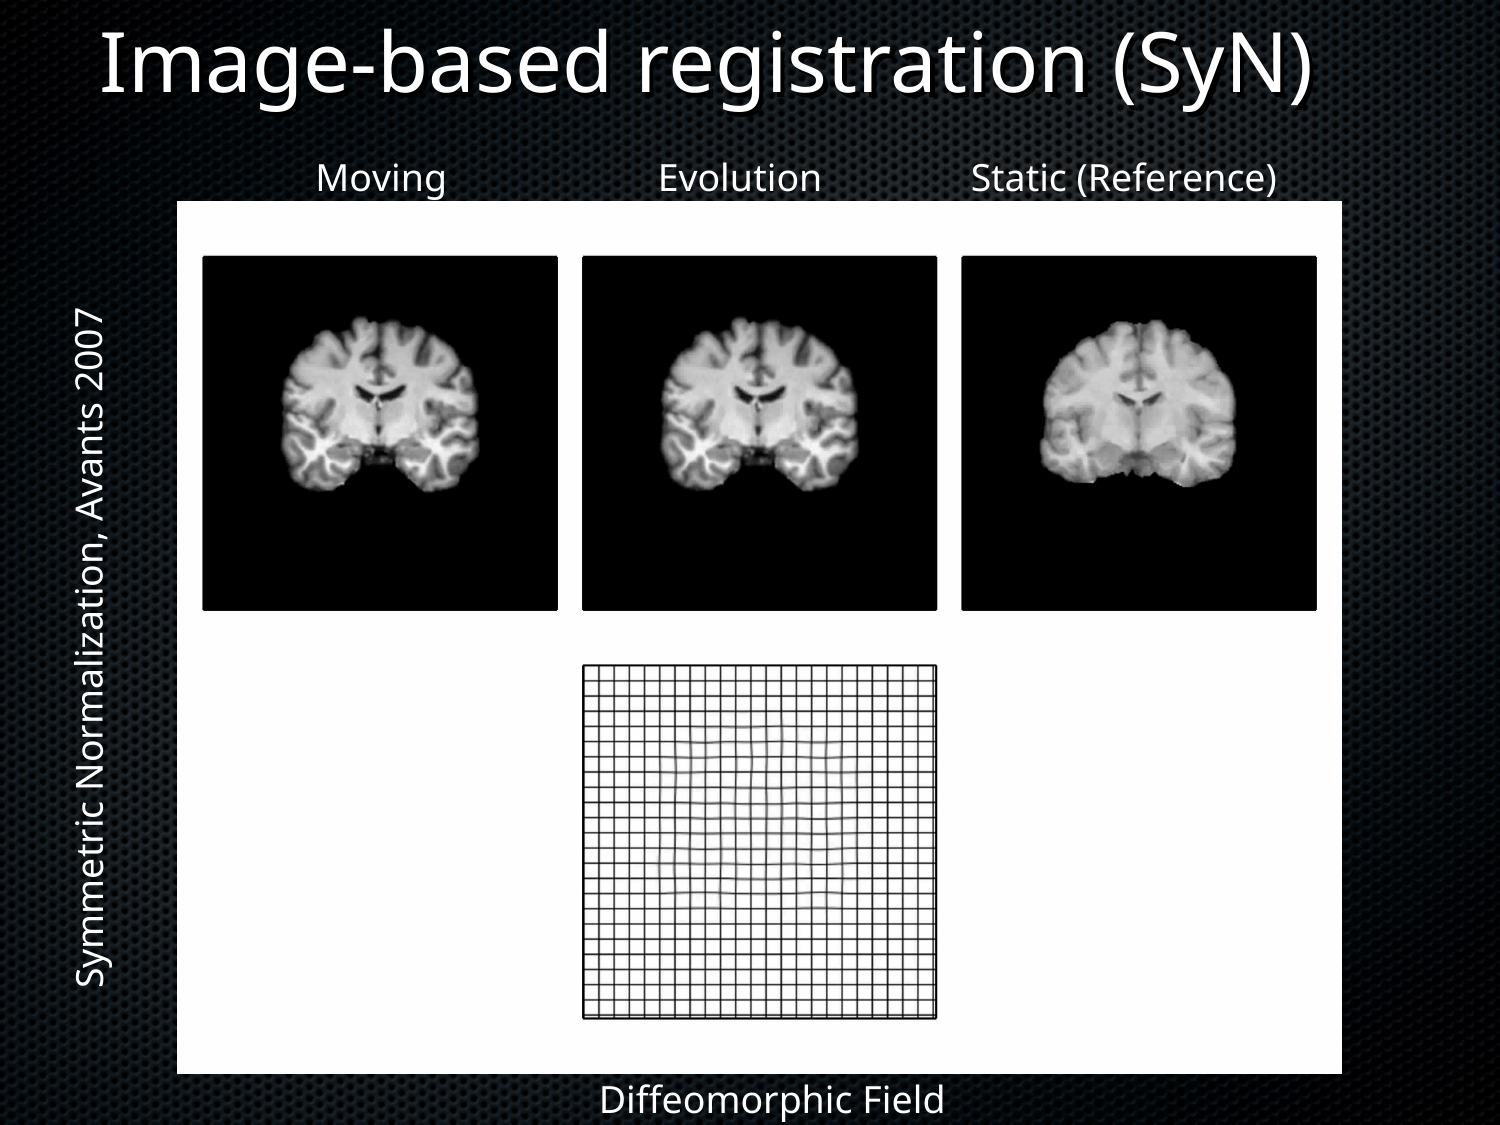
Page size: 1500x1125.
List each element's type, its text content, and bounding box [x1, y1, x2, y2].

text_box Static (Reference) [956, 146, 1323, 200]
text_box Evolution [643, 146, 849, 200]
title Image-based registration (SyN) [91, 0, 1477, 118]
picture [0, 0, 1500, 1125]
text_box [177, 200, 1343, 1075]
text_box Symmetric Normalization, Avants 2007 [55, 239, 119, 1004]
text_box Diffeomorphic Field [584, 1068, 977, 1125]
text_box Moving [300, 146, 466, 200]
